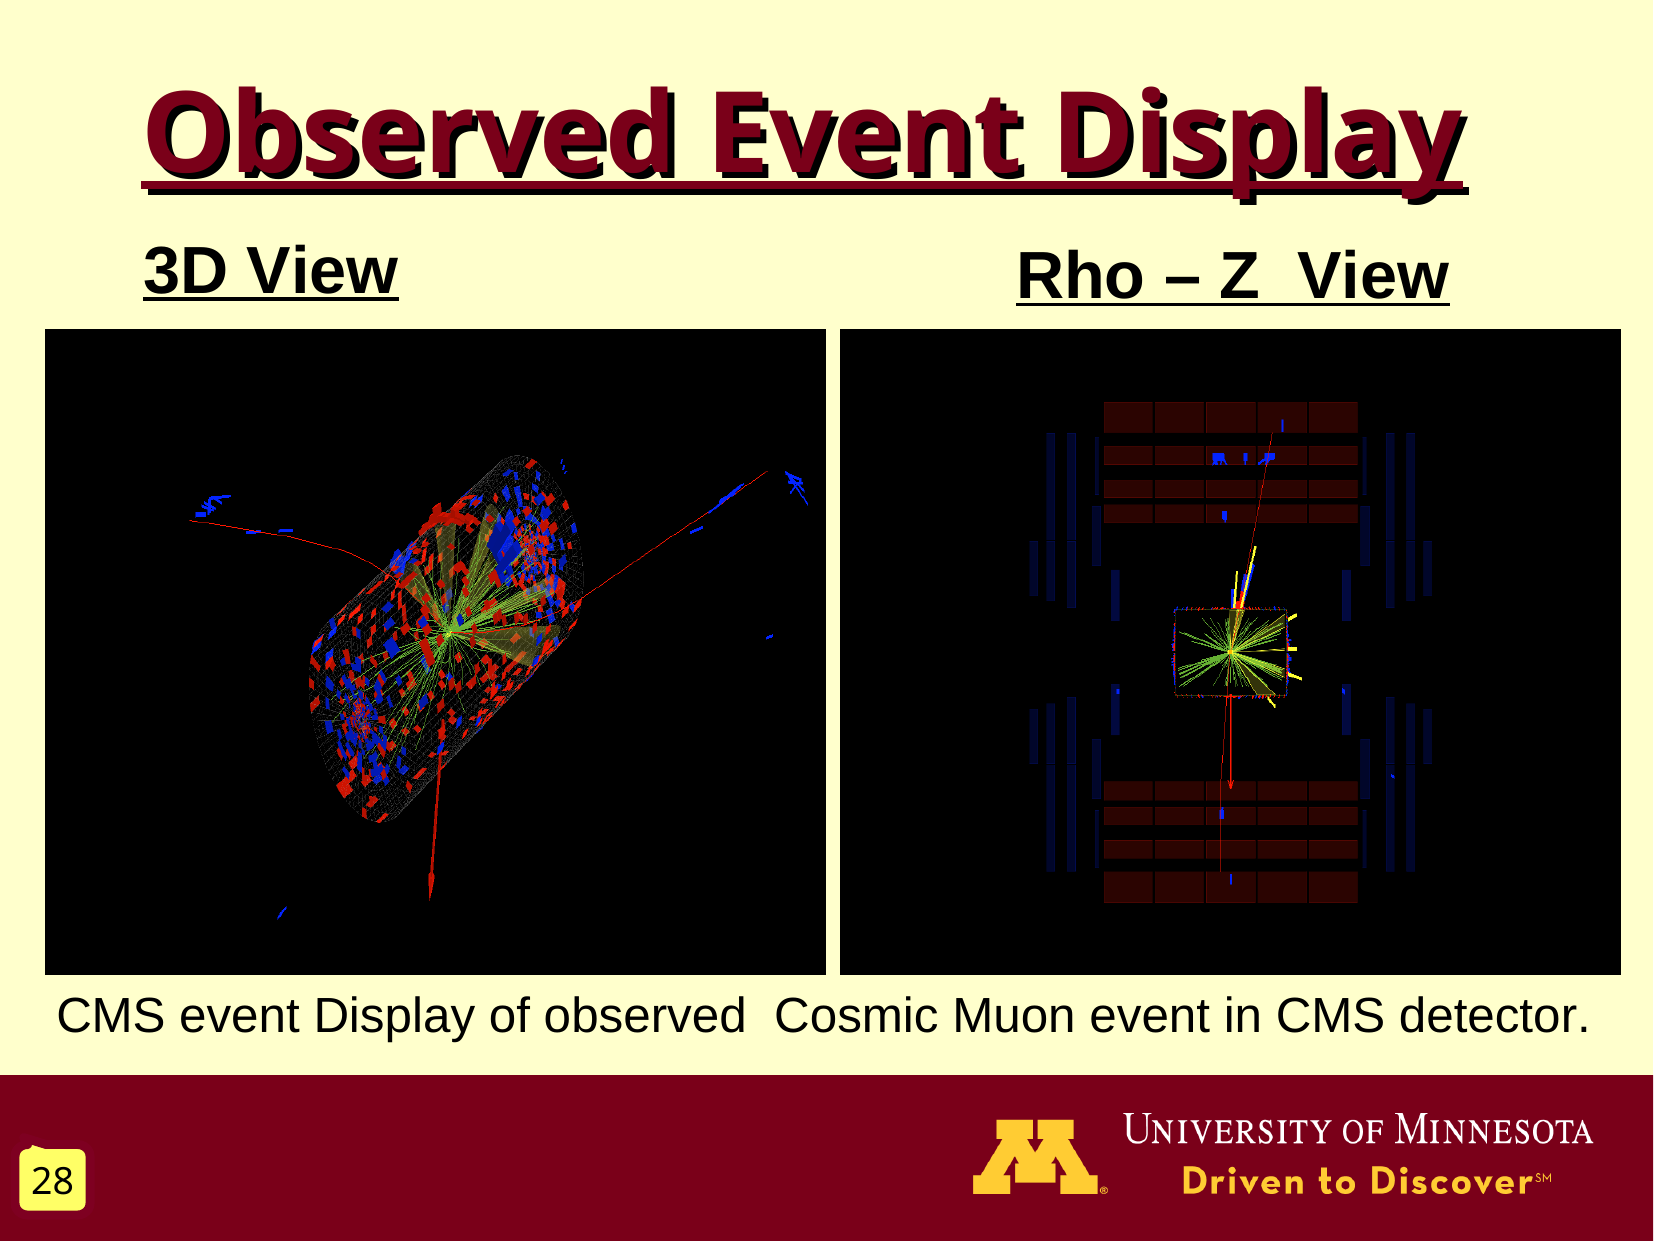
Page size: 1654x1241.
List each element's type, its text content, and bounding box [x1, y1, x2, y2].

text_box 28 [15, 1137, 91, 1216]
picture [0, 1075, 1654, 1241]
picture [45, 329, 826, 976]
list 3D View [72, 225, 631, 329]
list CMS event Display of observed Cosmic Muon event in CMS detector. [0, 975, 1653, 1079]
list Rho – Z View [945, 230, 1503, 335]
picture [840, 329, 1621, 976]
title Observed Event Display [126, 23, 1606, 231]
